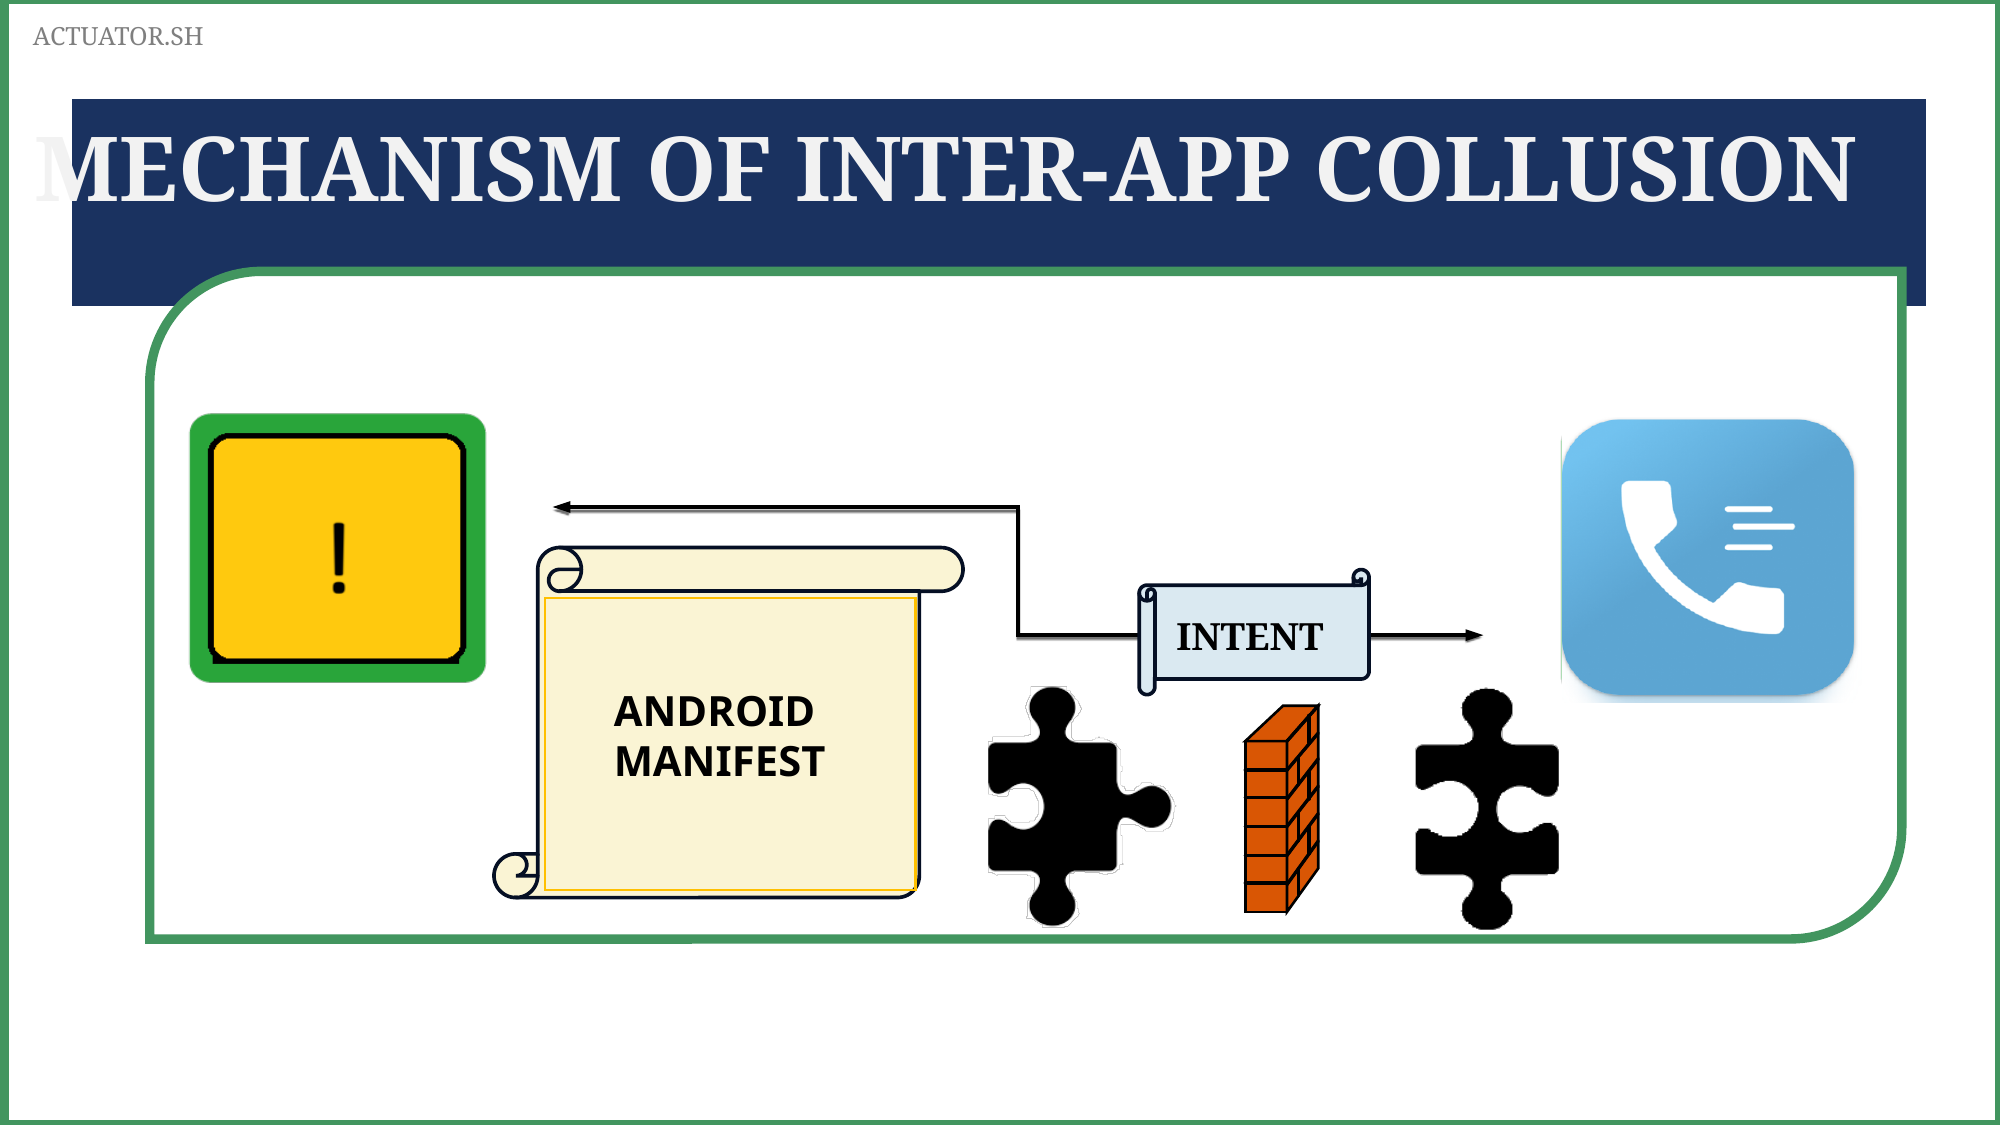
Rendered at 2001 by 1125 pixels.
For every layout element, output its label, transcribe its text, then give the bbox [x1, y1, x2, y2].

picture [159, 397, 513, 699]
text_box [546, 599, 914, 889]
title Mechanism of Inter-App Collusion [19, 65, 1995, 228]
text_box Actuator.sh [17, 12, 295, 62]
text_box [556, 510, 569, 515]
text_box ANDROID MANIFEST [917, 677, 1056, 794]
picture [608, 405, 1894, 1120]
text_box ANDROID MANIFEST [598, 677, 914, 794]
text_box [149, 271, 1902, 940]
